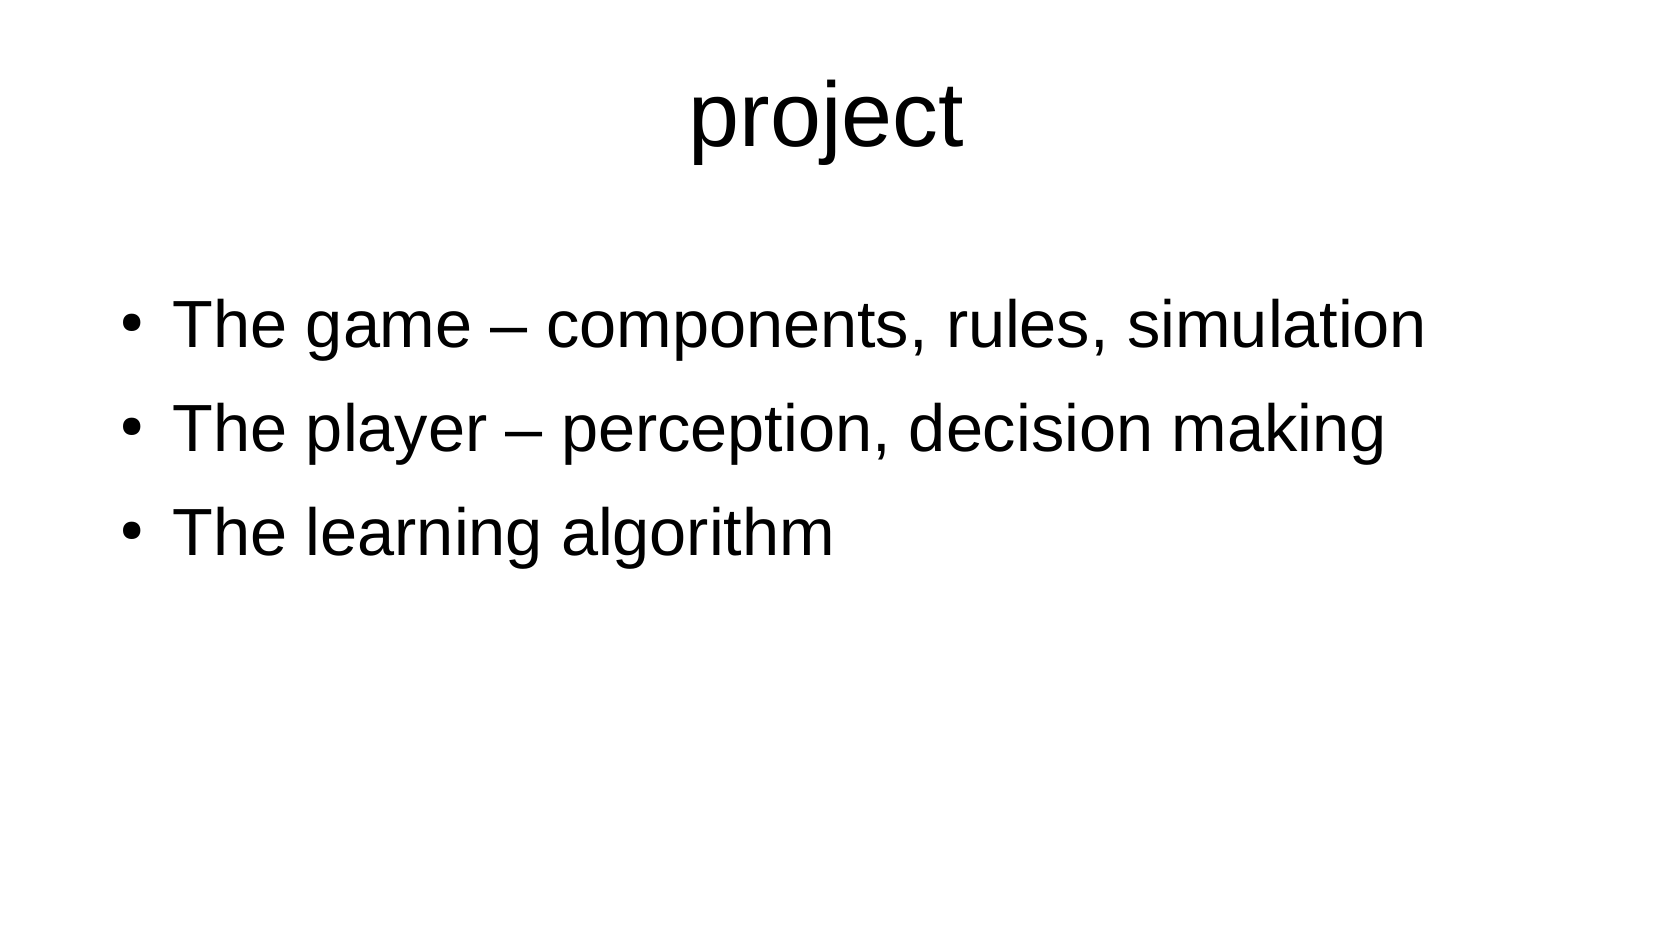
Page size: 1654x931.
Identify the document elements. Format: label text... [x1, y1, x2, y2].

list The game – components, rules, simulation The player – perception, decision making The learning algorithm [102, 286, 1591, 827]
title project [82, 37, 1571, 193]
